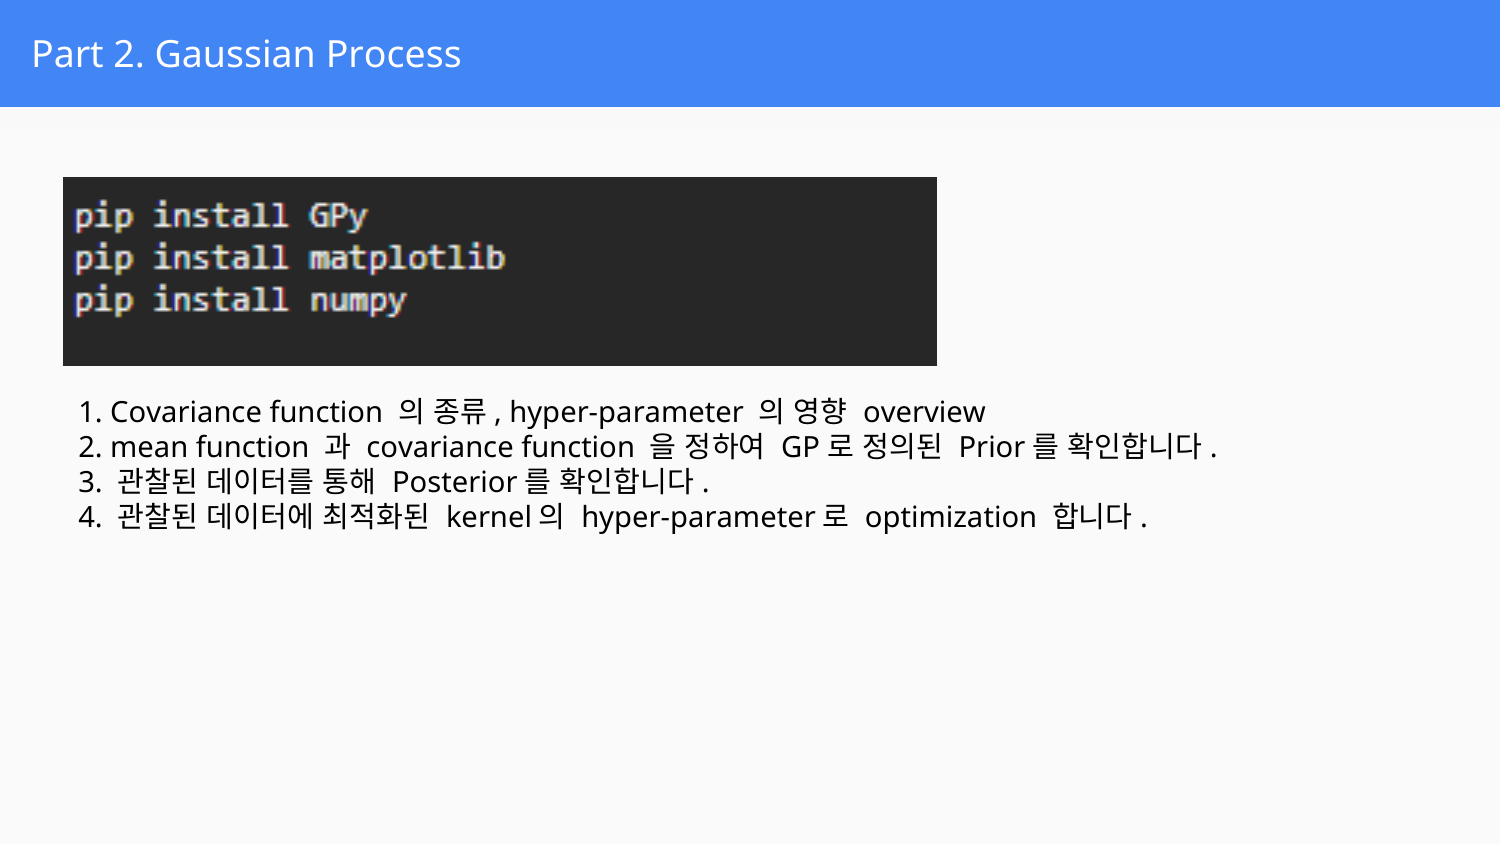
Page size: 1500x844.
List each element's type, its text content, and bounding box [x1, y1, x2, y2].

text_box 1. Covariance function 의 종류, hyper-parameter 의 영향 overview 2. mean function 과 covariance function 을 정하여 GP로 정의된 Prior를 확인합니다. 3. 관찰된 데이터를 통해 Posterior를 확인합니다. 4. 관찰된 데이터에 최적화된 kernel의 hyper-parameter로 optimization 합니다. [63, 386, 1358, 579]
picture [63, 177, 937, 366]
title Part 2. Gaussian Process [16, 2, 1465, 102]
